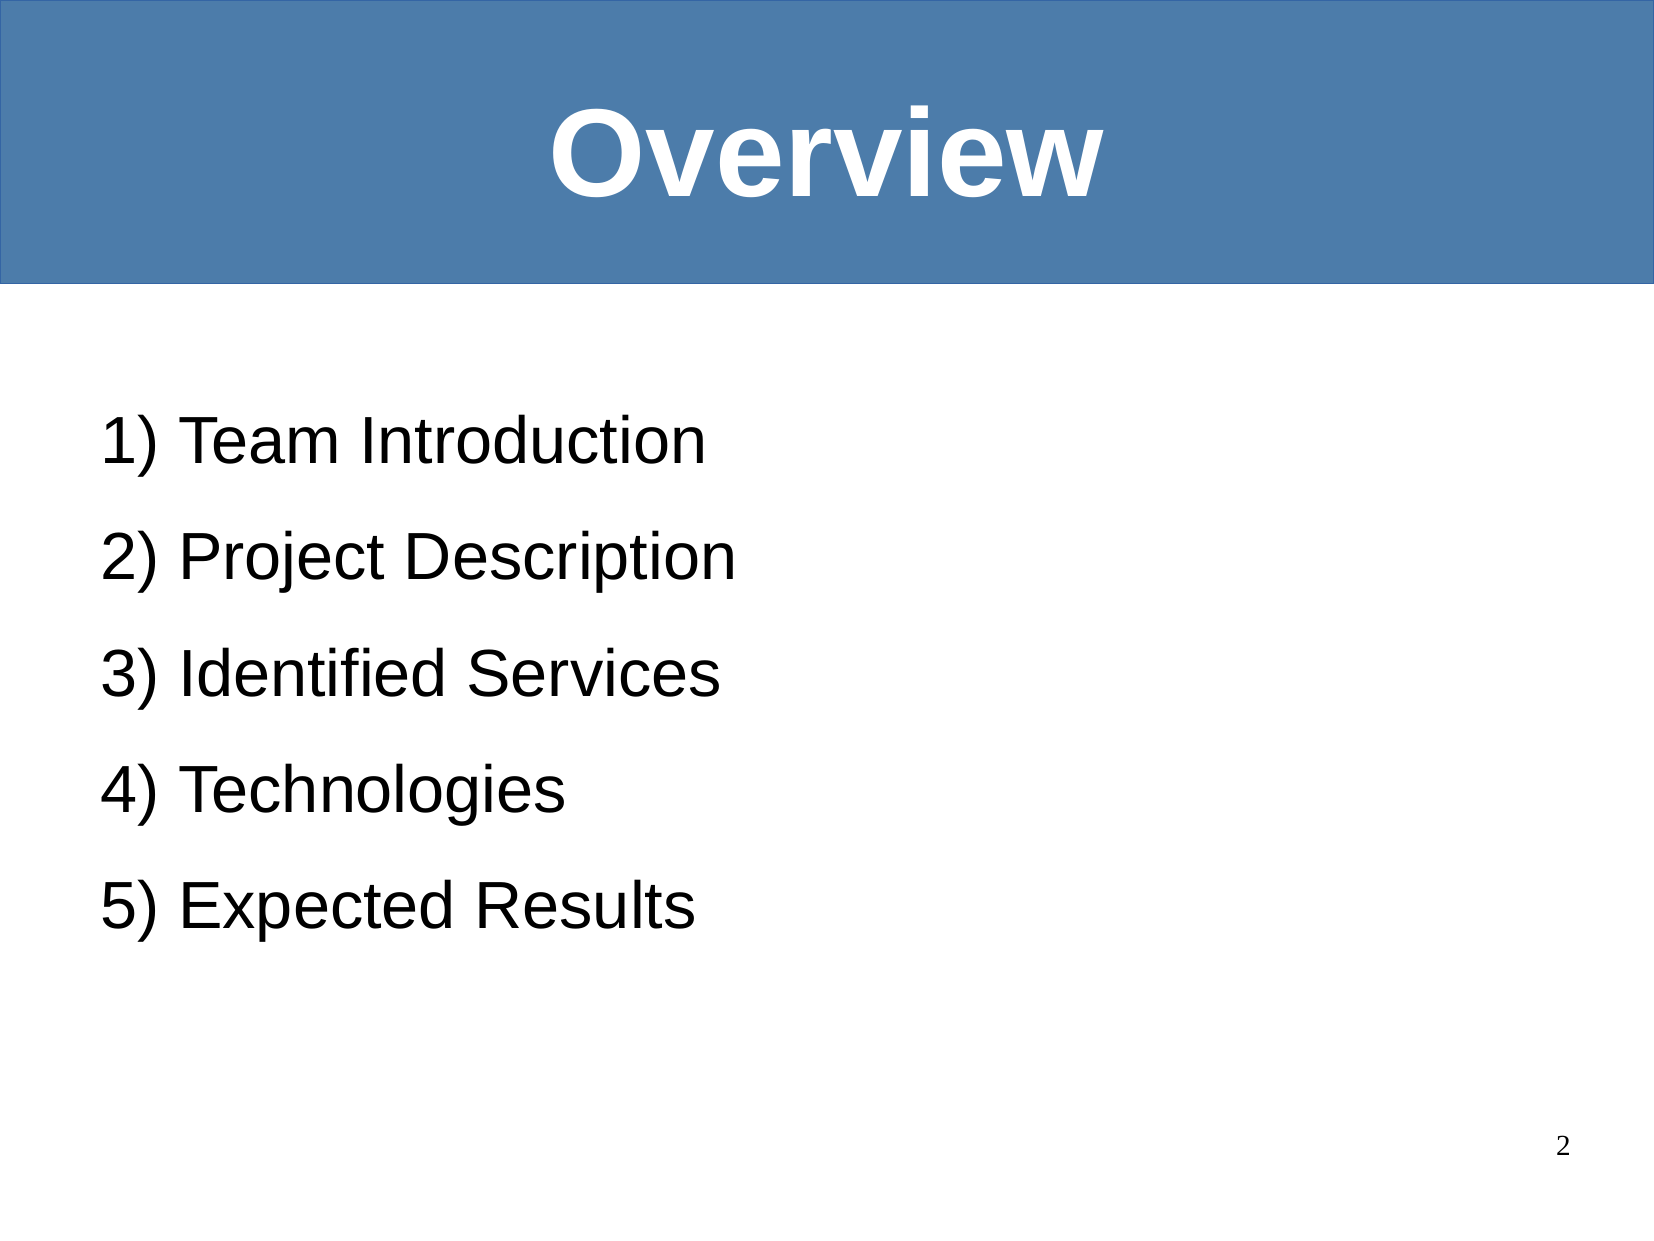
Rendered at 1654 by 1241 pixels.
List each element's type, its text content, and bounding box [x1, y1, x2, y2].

text_box [0, 0, 1654, 284]
list Team Introduction Project Description Identified Services Technologies Expected Results [82, 402, 1571, 1123]
title Overview [82, 49, 1571, 257]
